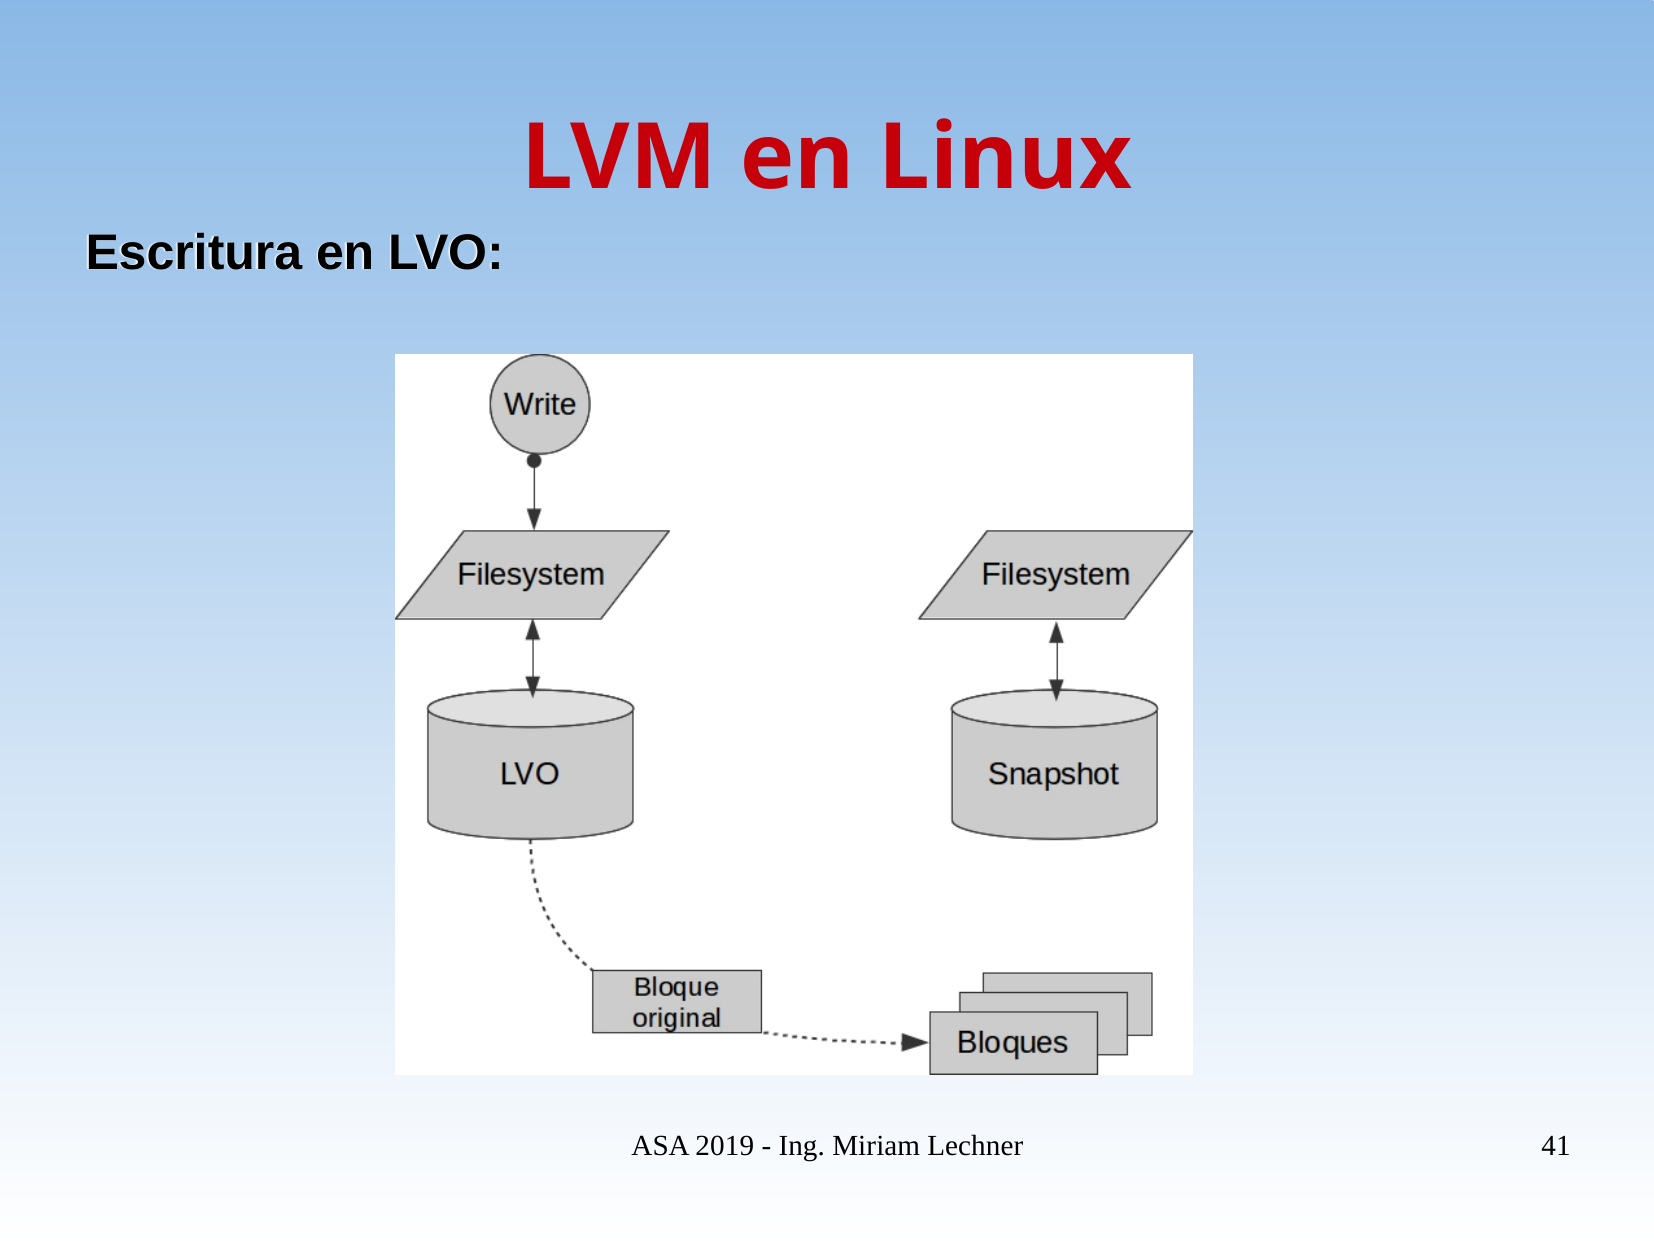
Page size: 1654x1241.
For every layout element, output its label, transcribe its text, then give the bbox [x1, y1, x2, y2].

text_box Escritura en LVO: [70, 216, 556, 390]
title LVM en Linux [82, 49, 1571, 257]
picture [395, 354, 1193, 1075]
